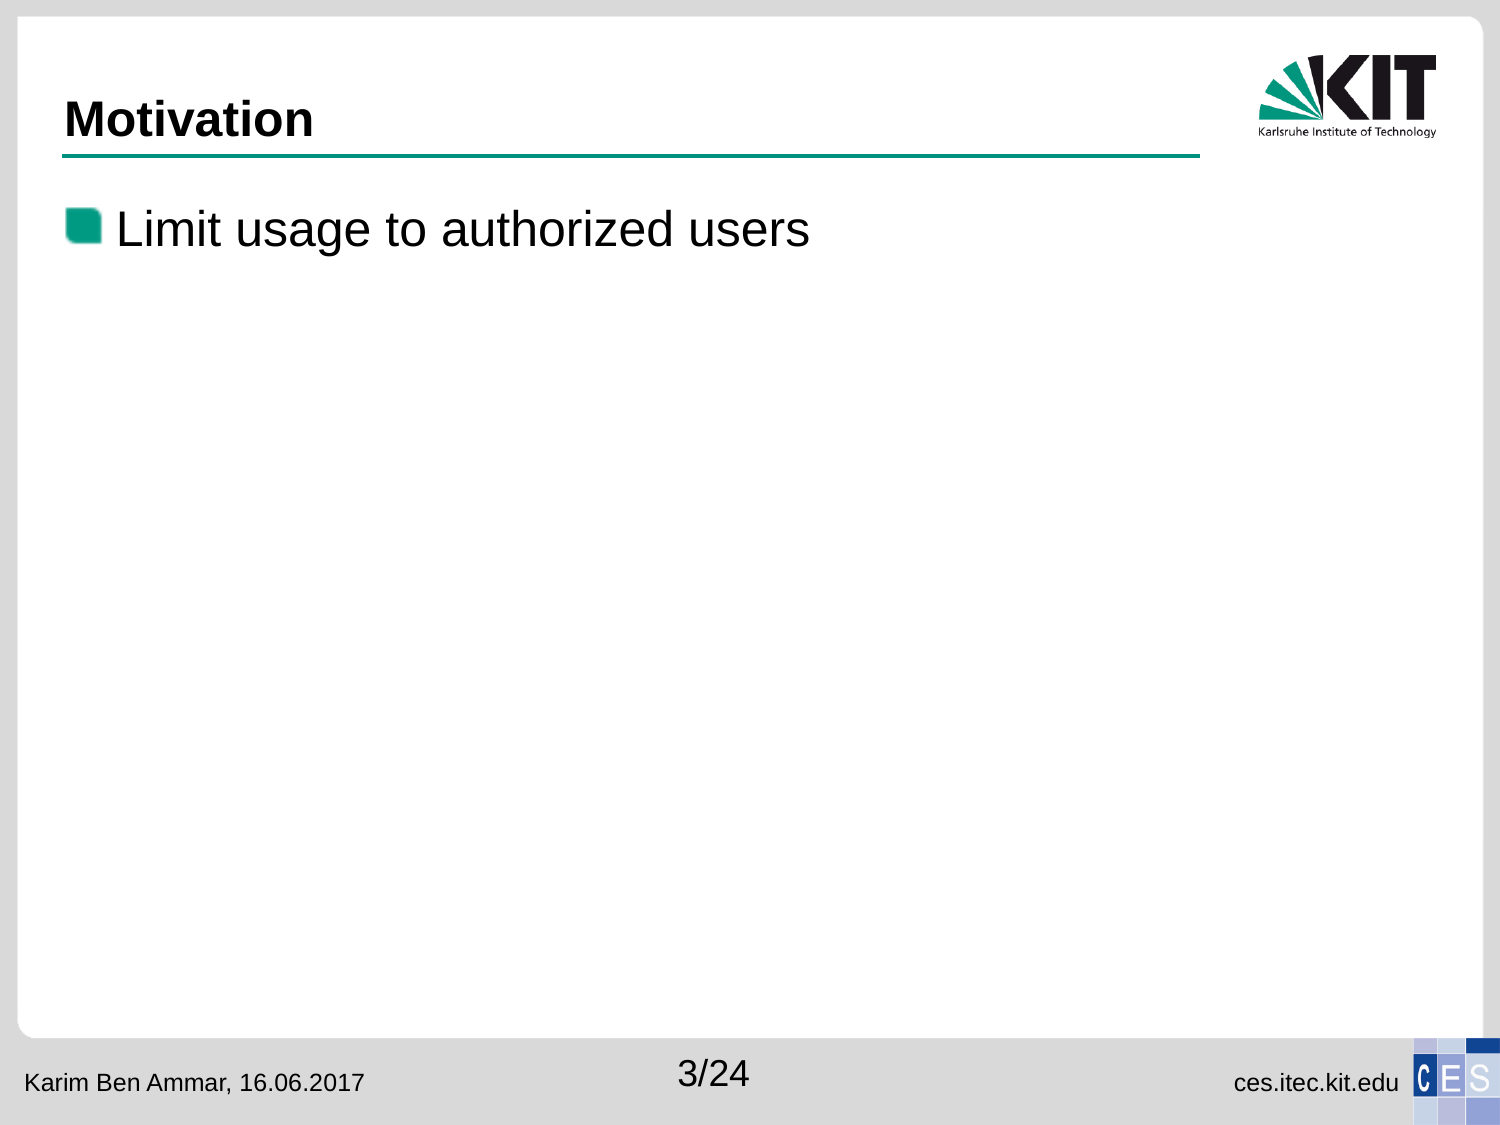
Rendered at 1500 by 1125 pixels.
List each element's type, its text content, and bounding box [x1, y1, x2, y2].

picture [0, 0, 1500, 1125]
title Motivation [64, 54, 1198, 147]
list Limit usage to authorized users [64, 196, 1436, 1000]
text_box 3/24 [662, 1045, 766, 1116]
